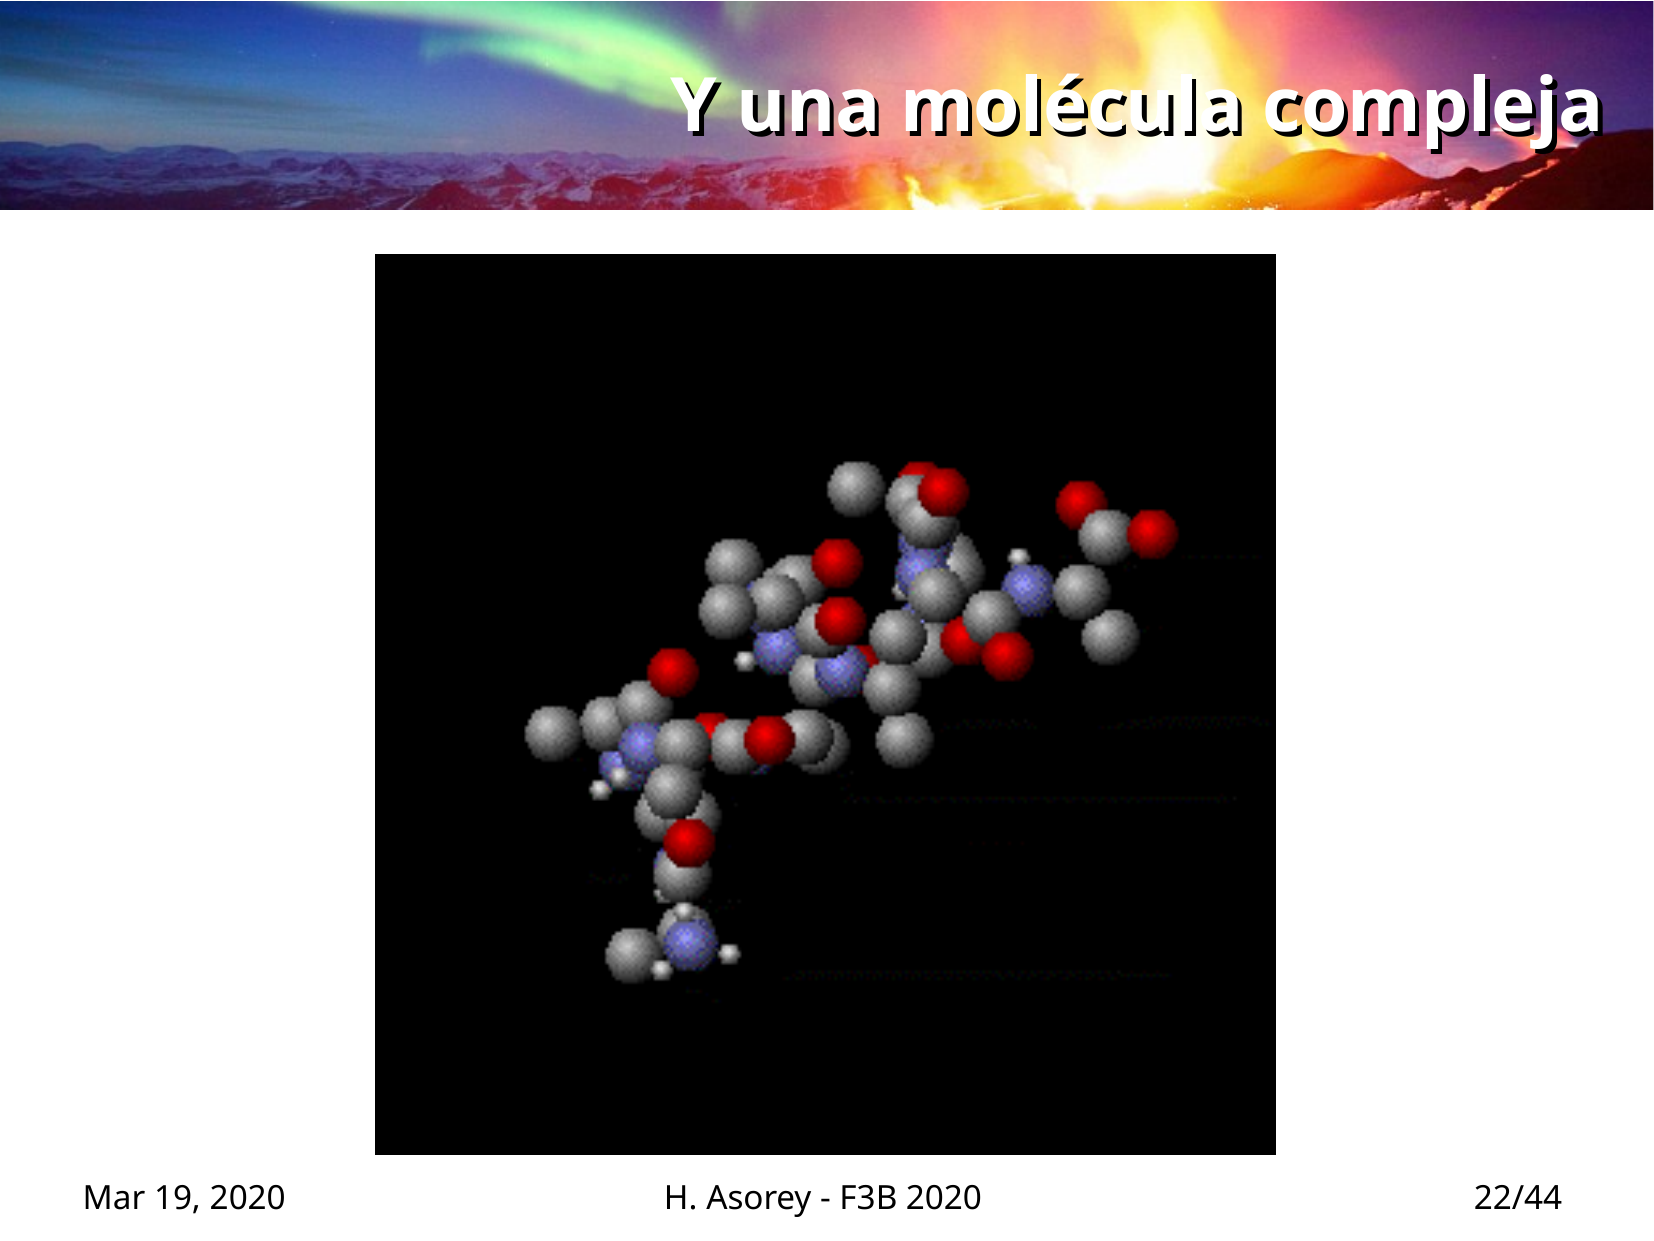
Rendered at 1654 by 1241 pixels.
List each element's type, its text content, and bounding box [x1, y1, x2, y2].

picture [375, 254, 1276, 1156]
picture [0, 1, 1654, 210]
title Y una molécula compleja [45, 15, 1606, 191]
